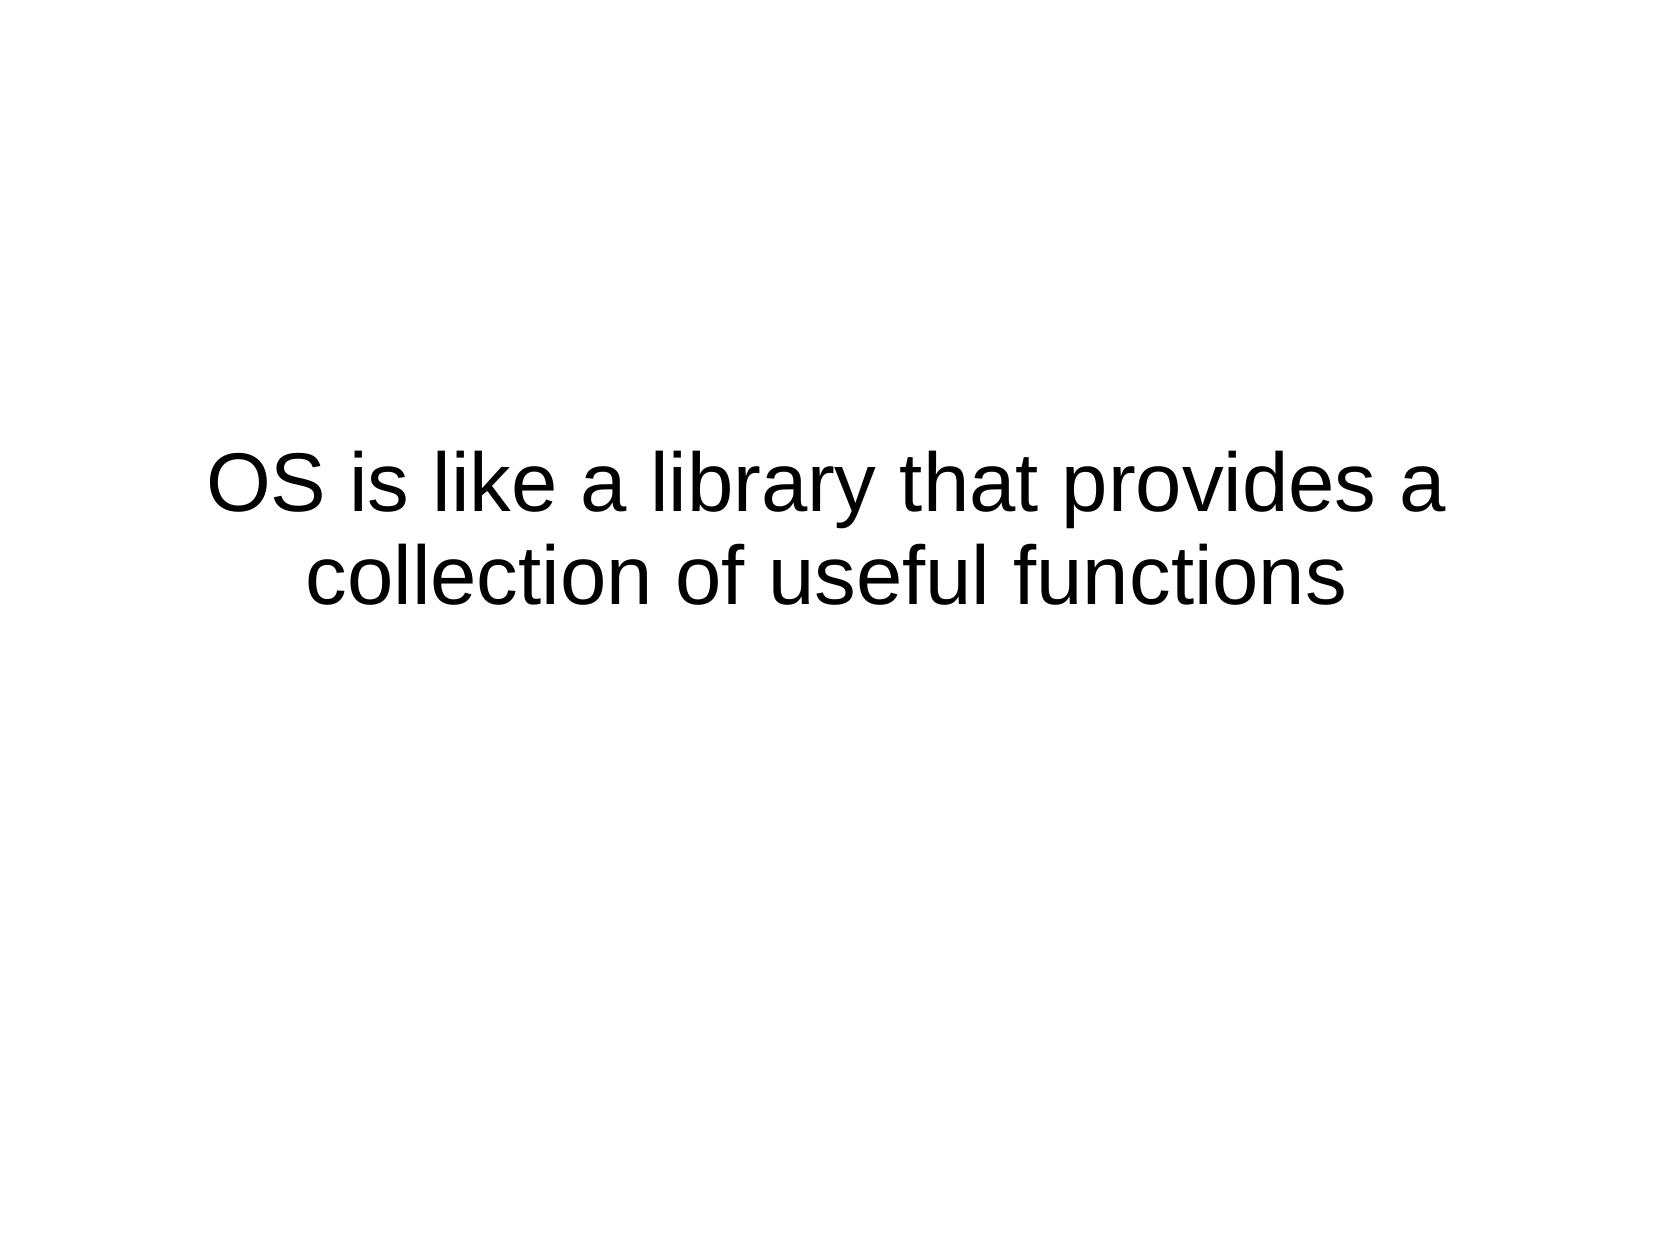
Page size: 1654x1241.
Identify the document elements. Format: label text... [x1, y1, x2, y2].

subtitle OS is like a library that provides a collection of useful functions [82, 49, 1571, 1010]
